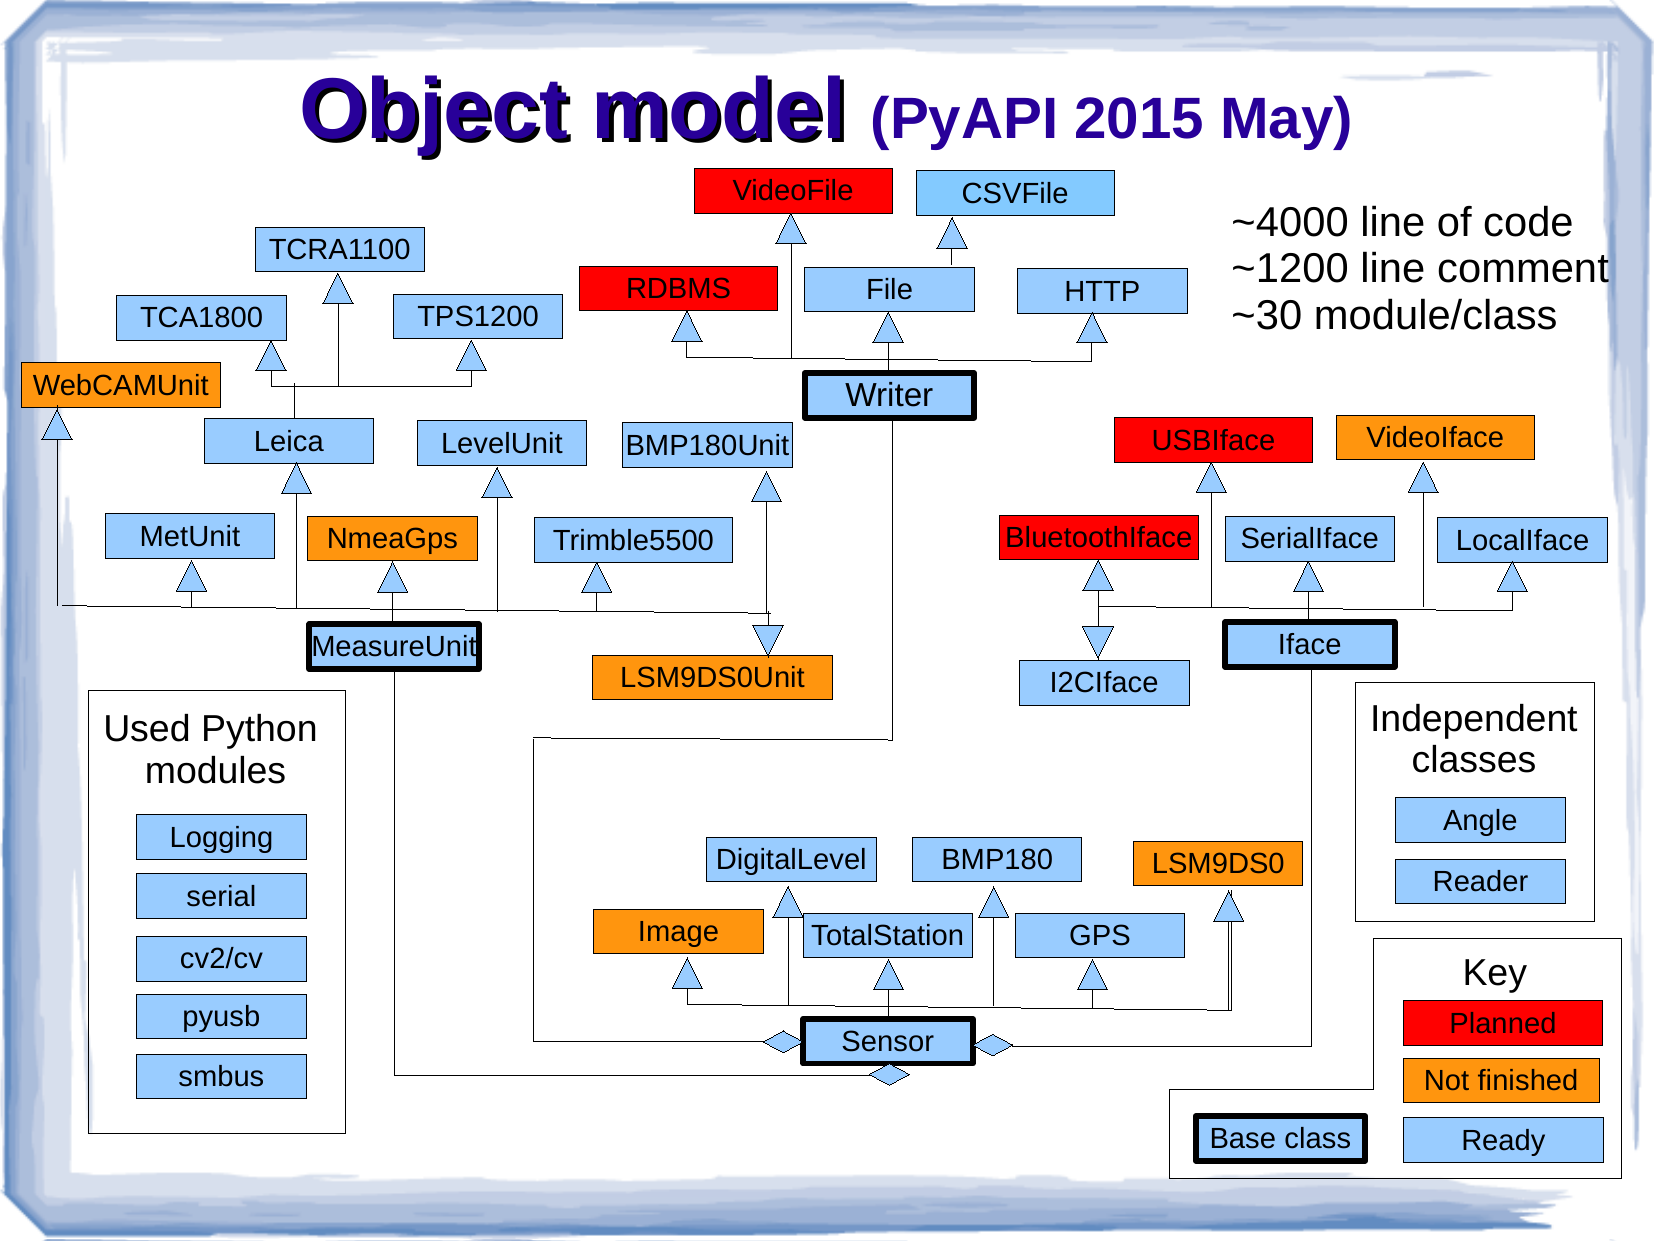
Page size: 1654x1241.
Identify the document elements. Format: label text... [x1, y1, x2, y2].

text_box Image [593, 909, 764, 954]
text_box [872, 311, 904, 343]
text_box [972, 1034, 1013, 1056]
text_box [1082, 560, 1114, 591]
text_box Key [1447, 944, 1542, 1001]
text_box LSM9DS0Unit [592, 655, 833, 700]
text_box WebCAMUnit [21, 362, 221, 408]
text_box [1082, 626, 1114, 658]
text_box [481, 467, 513, 498]
text_box CSVFile [916, 170, 1115, 216]
text_box [772, 886, 804, 918]
text_box [377, 561, 408, 593]
text_box [255, 341, 287, 371]
text_box [581, 563, 612, 593]
text_box ~4000 line of code ~1200 line comment ~30 module/class [1216, 191, 1624, 346]
text_box Trimble5500 [534, 517, 733, 563]
text_box SerialIface [1225, 516, 1395, 562]
text_box [1077, 959, 1108, 990]
text_box Writer [804, 373, 975, 418]
text_box Planned [1403, 1000, 1603, 1046]
text_box [1408, 462, 1439, 493]
text_box serial [136, 873, 307, 919]
text_box Iface [1225, 622, 1395, 667]
text_box [978, 886, 1009, 918]
text_box GPS [1015, 913, 1185, 958]
text_box [936, 217, 968, 249]
picture [0, 0, 1654, 1241]
text_box [1076, 312, 1108, 343]
text_box [671, 310, 703, 342]
text_box MeasureUnit [309, 624, 479, 669]
text_box BluetoothIface [999, 515, 1199, 560]
text_box Not finished [1403, 1058, 1600, 1103]
text_box [1213, 890, 1244, 922]
text_box MetUnit [105, 513, 275, 559]
text_box pyusb [136, 994, 307, 1039]
text_box LocalIface [1437, 517, 1608, 563]
text_box [763, 1030, 804, 1053]
text_box [456, 340, 487, 371]
text_box [775, 213, 807, 244]
text_box RDBMS [579, 266, 778, 311]
text_box Logging [136, 814, 307, 860]
text_box [751, 471, 782, 502]
text_box cv2/cv [136, 936, 307, 982]
text_box [672, 957, 703, 989]
text_box Base class [1195, 1116, 1366, 1161]
text_box [752, 625, 784, 656]
text_box smbus [136, 1054, 307, 1099]
text_box TPS1200 [393, 294, 563, 339]
text_box Sensor [803, 1018, 973, 1064]
text_box BMP180 [912, 837, 1082, 882]
text_box Leica [204, 418, 374, 464]
text_box Used Python modules [89, 699, 343, 799]
text_box [1497, 561, 1528, 592]
text_box LevelUnit [417, 420, 587, 466]
text_box HTTP [1017, 268, 1188, 314]
text_box [1293, 561, 1324, 592]
text_box Independent classes [1595, 689, 1604, 789]
text_box NmeaGps [307, 516, 478, 561]
text_box VideoFile [694, 168, 893, 214]
text_box BMP180Unit [622, 422, 793, 468]
text_box [1196, 462, 1227, 493]
text_box File [804, 267, 975, 312]
text_box LSM9DS0 [1133, 841, 1303, 886]
text_box TotalStation [803, 913, 973, 958]
text_box Independent classes [1356, 689, 1594, 789]
text_box VideoIface [1336, 415, 1535, 460]
text_box [176, 560, 207, 592]
text_box TCA1800 [116, 295, 287, 341]
text_box [873, 959, 904, 990]
text_box [869, 1063, 910, 1086]
text_box [281, 462, 312, 494]
text_box Angle [1395, 797, 1566, 843]
title Object model (PyAPI 2015 May) [82, 49, 1571, 169]
text_box USBIface [1114, 417, 1313, 463]
text_box DigitalLevel [706, 837, 877, 882]
text_box I2CIface [1019, 660, 1190, 706]
text_box [41, 409, 73, 440]
text_box [322, 273, 354, 304]
text_box Ready [1403, 1117, 1604, 1163]
text_box Reader [1395, 859, 1566, 904]
text_box TCRA1100 [255, 227, 425, 272]
